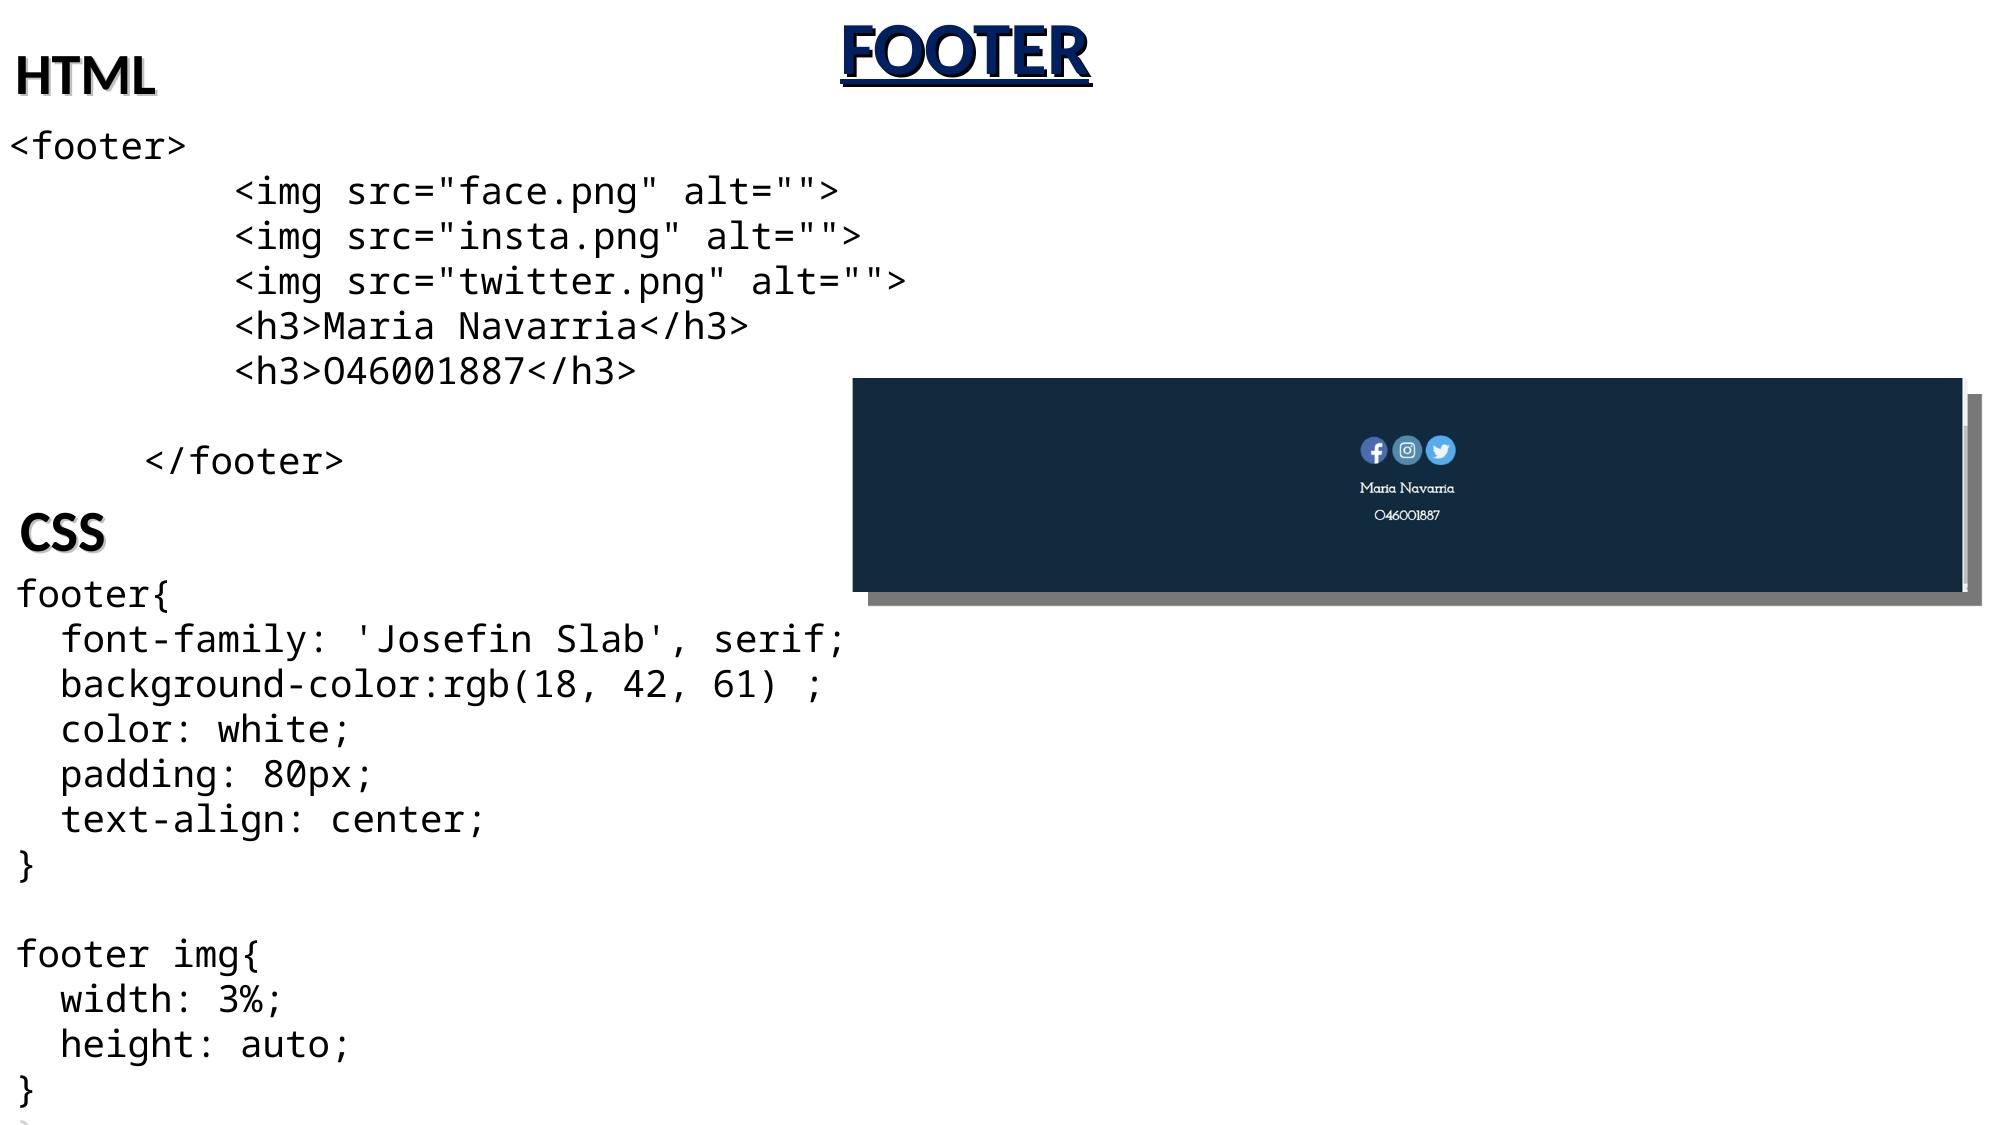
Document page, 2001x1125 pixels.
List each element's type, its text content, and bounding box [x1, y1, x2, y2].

text_box <footer> <img src="face.png" alt=""> <img src="insta.png" alt=""> <img src="twitter.png" alt=""> <h3>Maria Navarria</h3> <h3>O46001887</h3> </footer> [0, 114, 853, 539]
text_box FOOTER [825, 0, 1116, 99]
picture [852, 378, 1968, 592]
text_box CSS [4, 485, 123, 562]
text_box footer{ font-family: 'Josefin Slab', serif; background-color:rgb(18, 42, 61) ; color: white; padding: 80px; text-align: center; } footer img{ width: 3%; height: auto; } } [0, 562, 946, 1125]
text_box HTML [0, 28, 174, 114]
